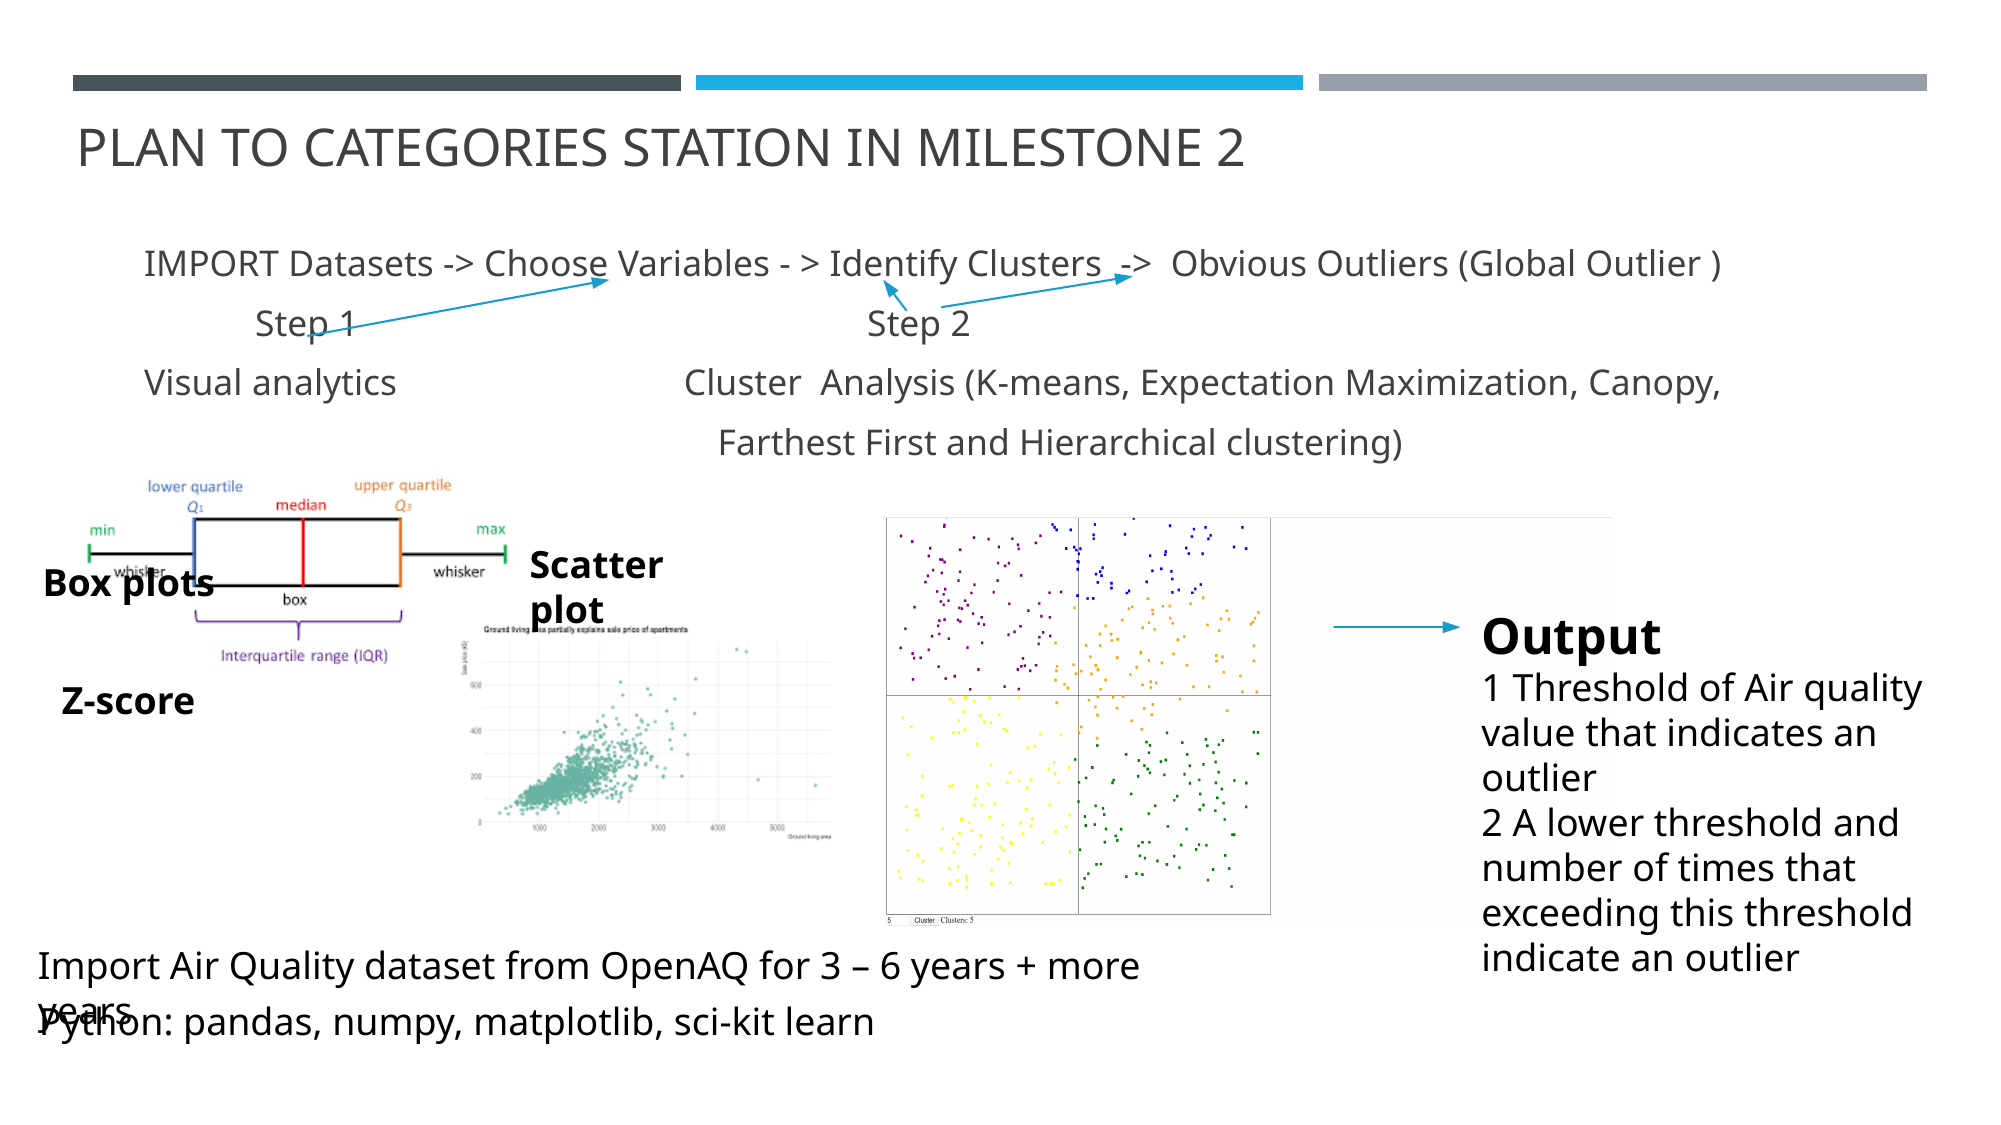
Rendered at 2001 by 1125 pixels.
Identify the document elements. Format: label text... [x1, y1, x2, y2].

text_box Python: pandas, numpy, matplotlib, sci-kit learn [23, 990, 1986, 1051]
picture [571, 607, 580, 619]
picture [78, 458, 853, 862]
picture [538, 607, 545, 619]
title Plan to Categories Station IN MILESTONE 2 [61, 99, 1871, 185]
text_box Z-score [46, 669, 361, 730]
text_box Scatter plot [514, 533, 751, 594]
text_box Import Air Quality dataset from OpenAQ for 3 – 6 years + more years [22, 934, 1197, 995]
picture [883, 659, 1466, 929]
text_box Box plots [27, 551, 287, 612]
text_box Output 1 Threshold of Air quality value that indicates an outlier 2 A lower threshold and number of times that exceeding this threshold indicate an outlier [1466, 551, 1990, 946]
list IMPORT Datasets -> Choose Variables - > Identify Clusters -> Obvious Outliers (Global Outlier ) Step 1 Step 2 Visual analytics Cluster Analysis (K-means, Expectation Maximization, Canopy, Farthest First and Hierarchical clustering) [129, 104, 1780, 659]
